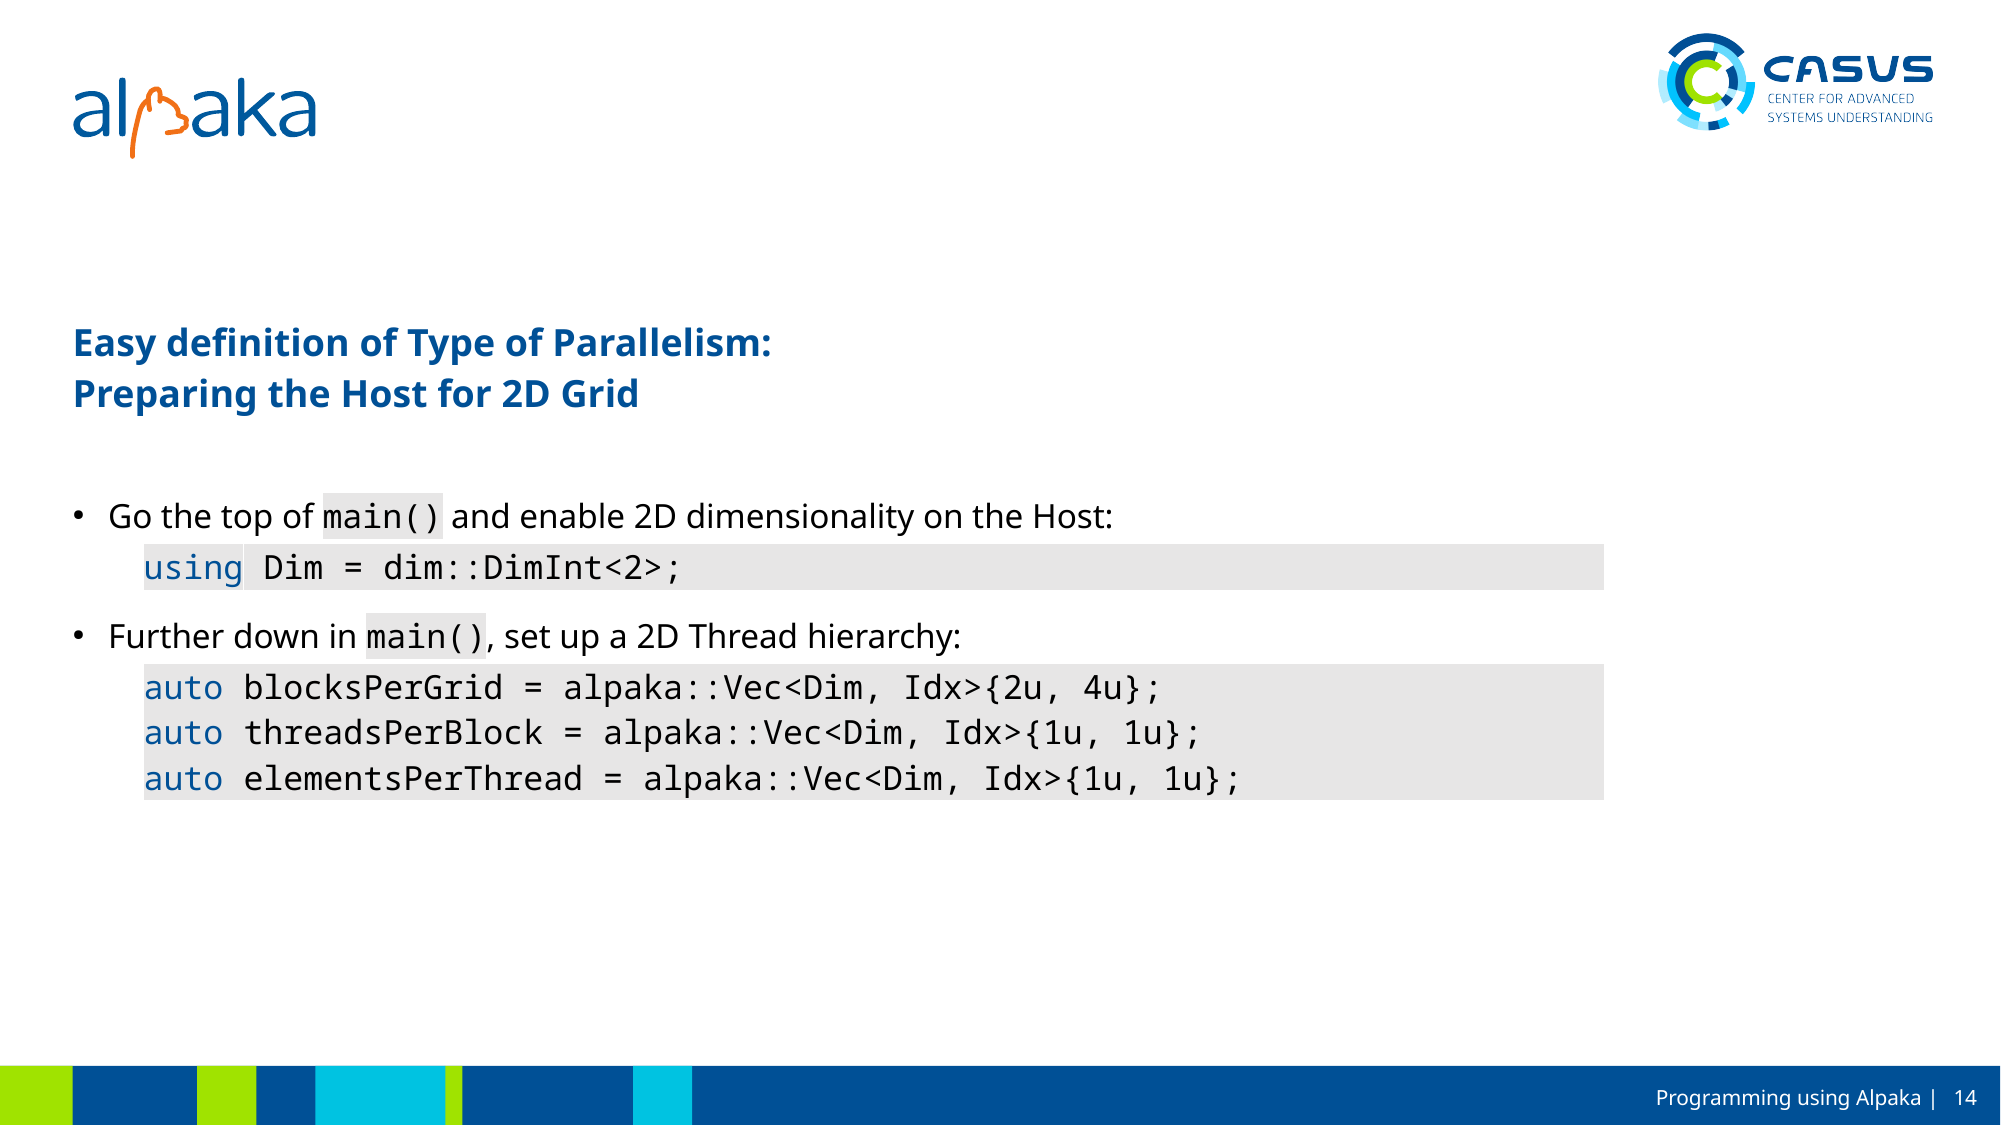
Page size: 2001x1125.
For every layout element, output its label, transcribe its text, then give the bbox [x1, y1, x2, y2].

picture [72, 76, 317, 160]
picture [1658, 33, 1933, 131]
list Easy definition of Type of Parallelism: Preparing the Host for 2D Grid Go the top of main() and enable 2D dimensionality on the Host: using Dim = dim::DimInt<2>; Further down in main(), set up a 2D Thread hierarchy: auto blocksPerGrid = alpaka::Vec<Dim, Idx>{2u, 4u}; auto threadsPerBlock = alpaka::Vec<Dim, Idx>{1u, 1u}; auto elementsPerThread = alpaka::Vec<Dim, Idx>{1u, 1u}; [72, 316, 1620, 979]
